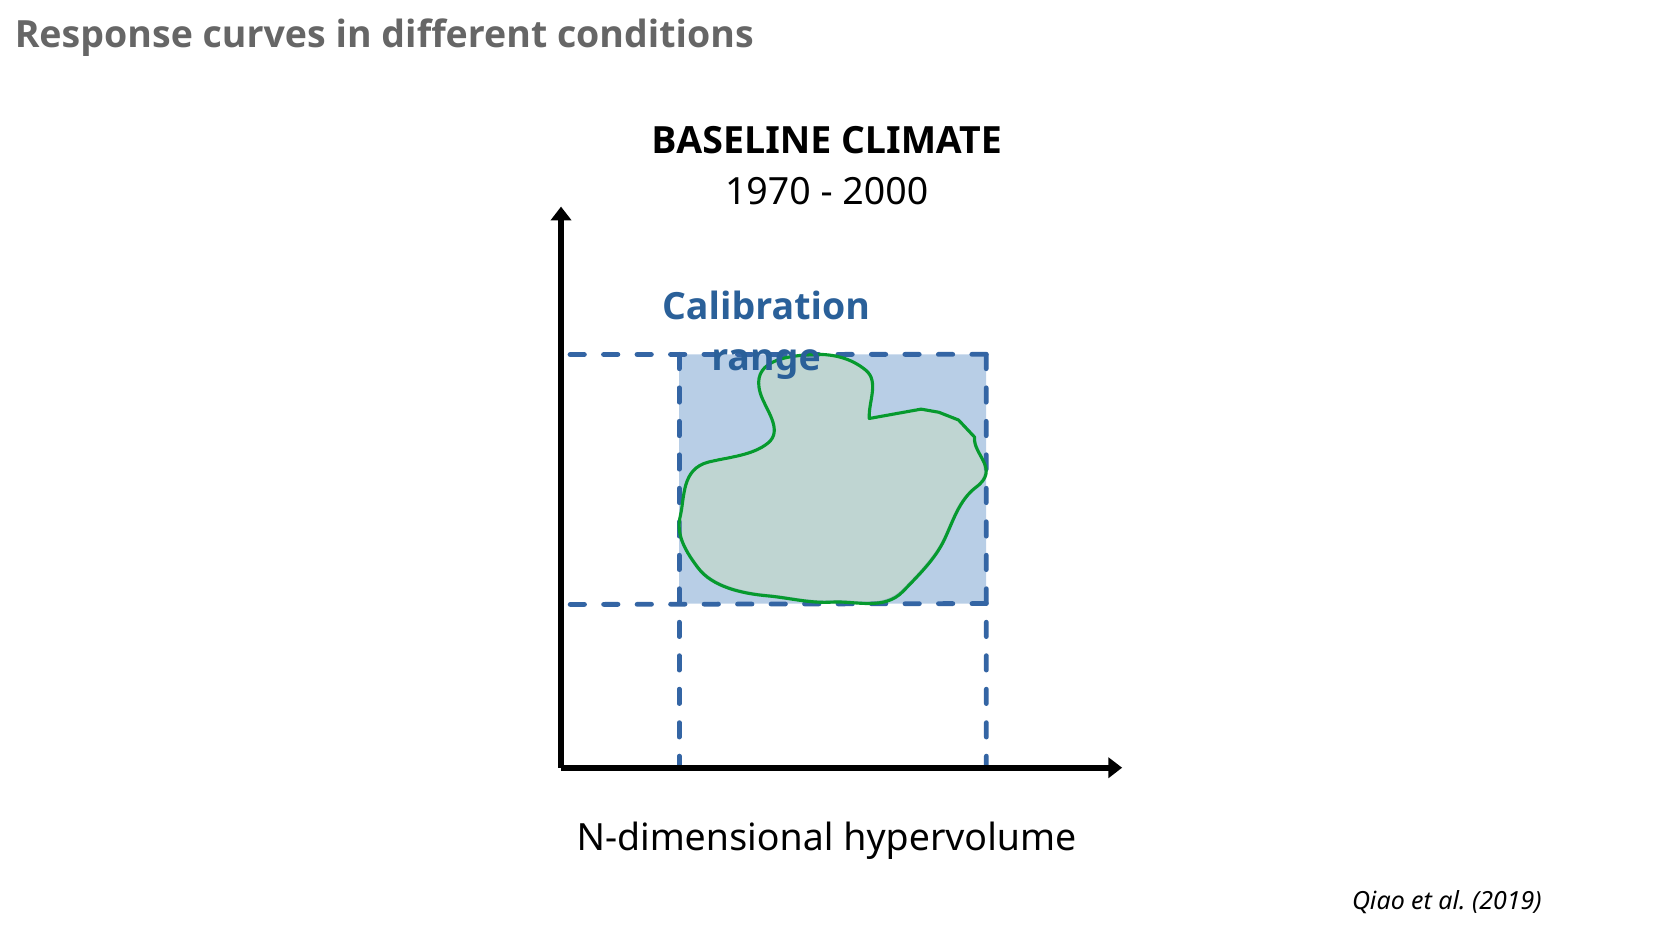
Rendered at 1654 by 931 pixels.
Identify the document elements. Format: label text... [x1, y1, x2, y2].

text_box BASELINE CLIMATE 1970 - 2000 [620, 117, 1034, 224]
text_box Response curves in different conditions [0, 0, 1654, 117]
text_box Qiao et al. (2019) [1240, 870, 1654, 931]
text_box [679, 354, 987, 604]
text_box N-dimensional hypervolume [561, 803, 1093, 869]
text_box [781, 355, 790, 366]
text_box Calibration range [588, 272, 944, 338]
